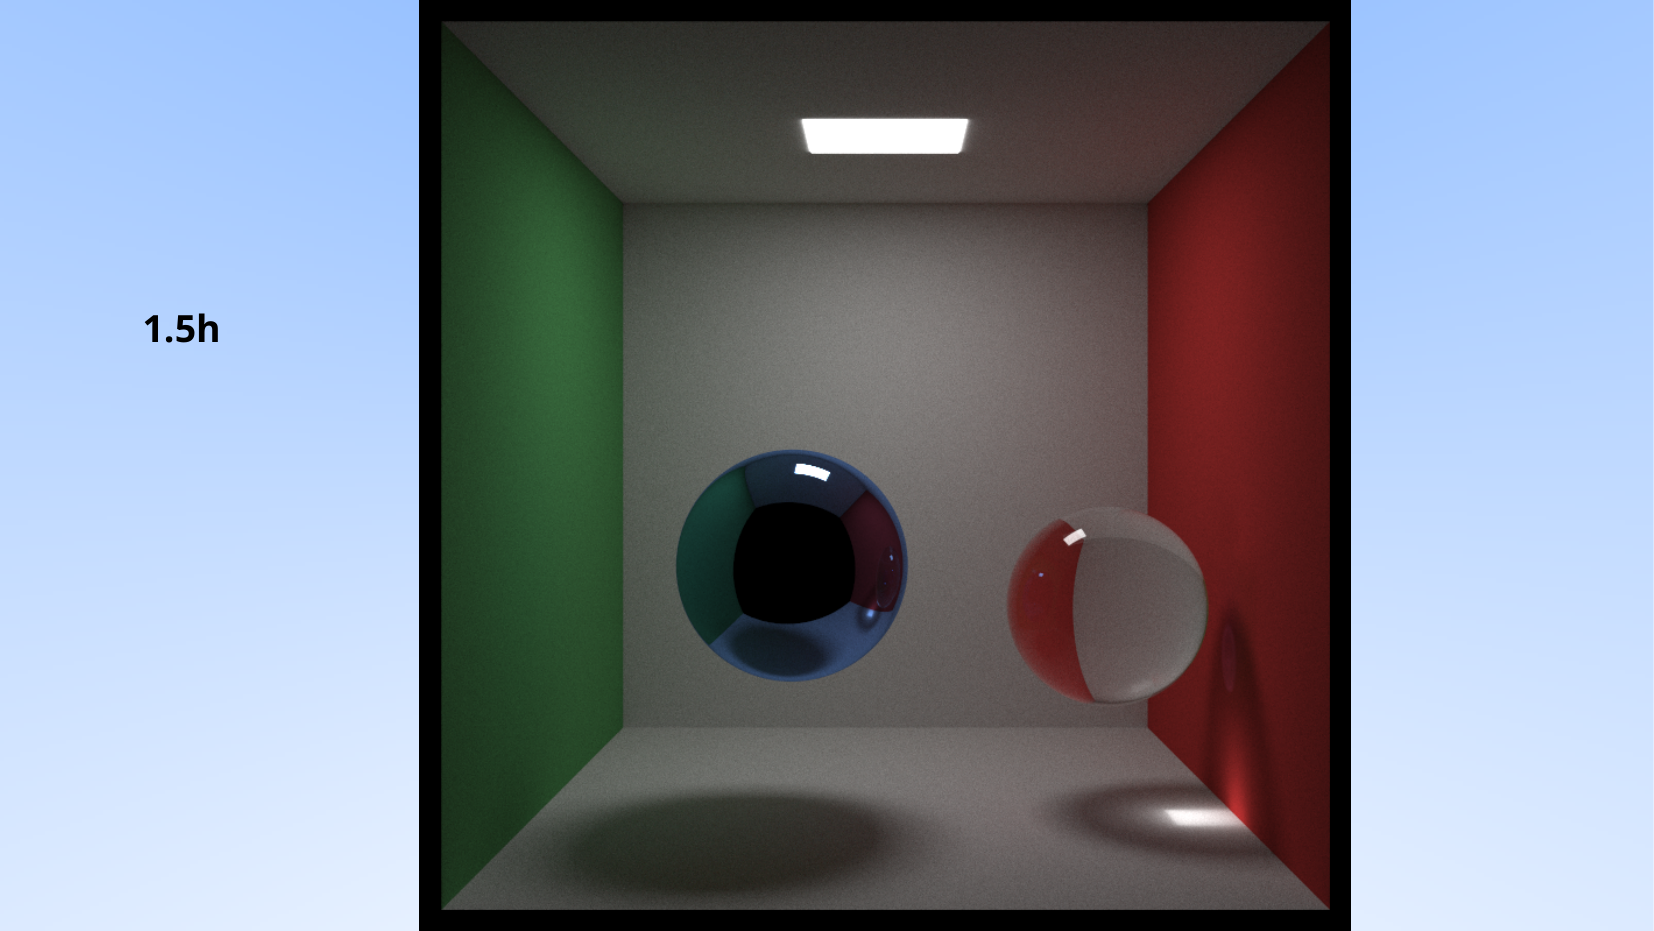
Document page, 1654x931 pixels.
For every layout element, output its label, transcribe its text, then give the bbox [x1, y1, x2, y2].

picture [0, 0, 1654, 931]
text_box 1.5h [127, 295, 263, 464]
